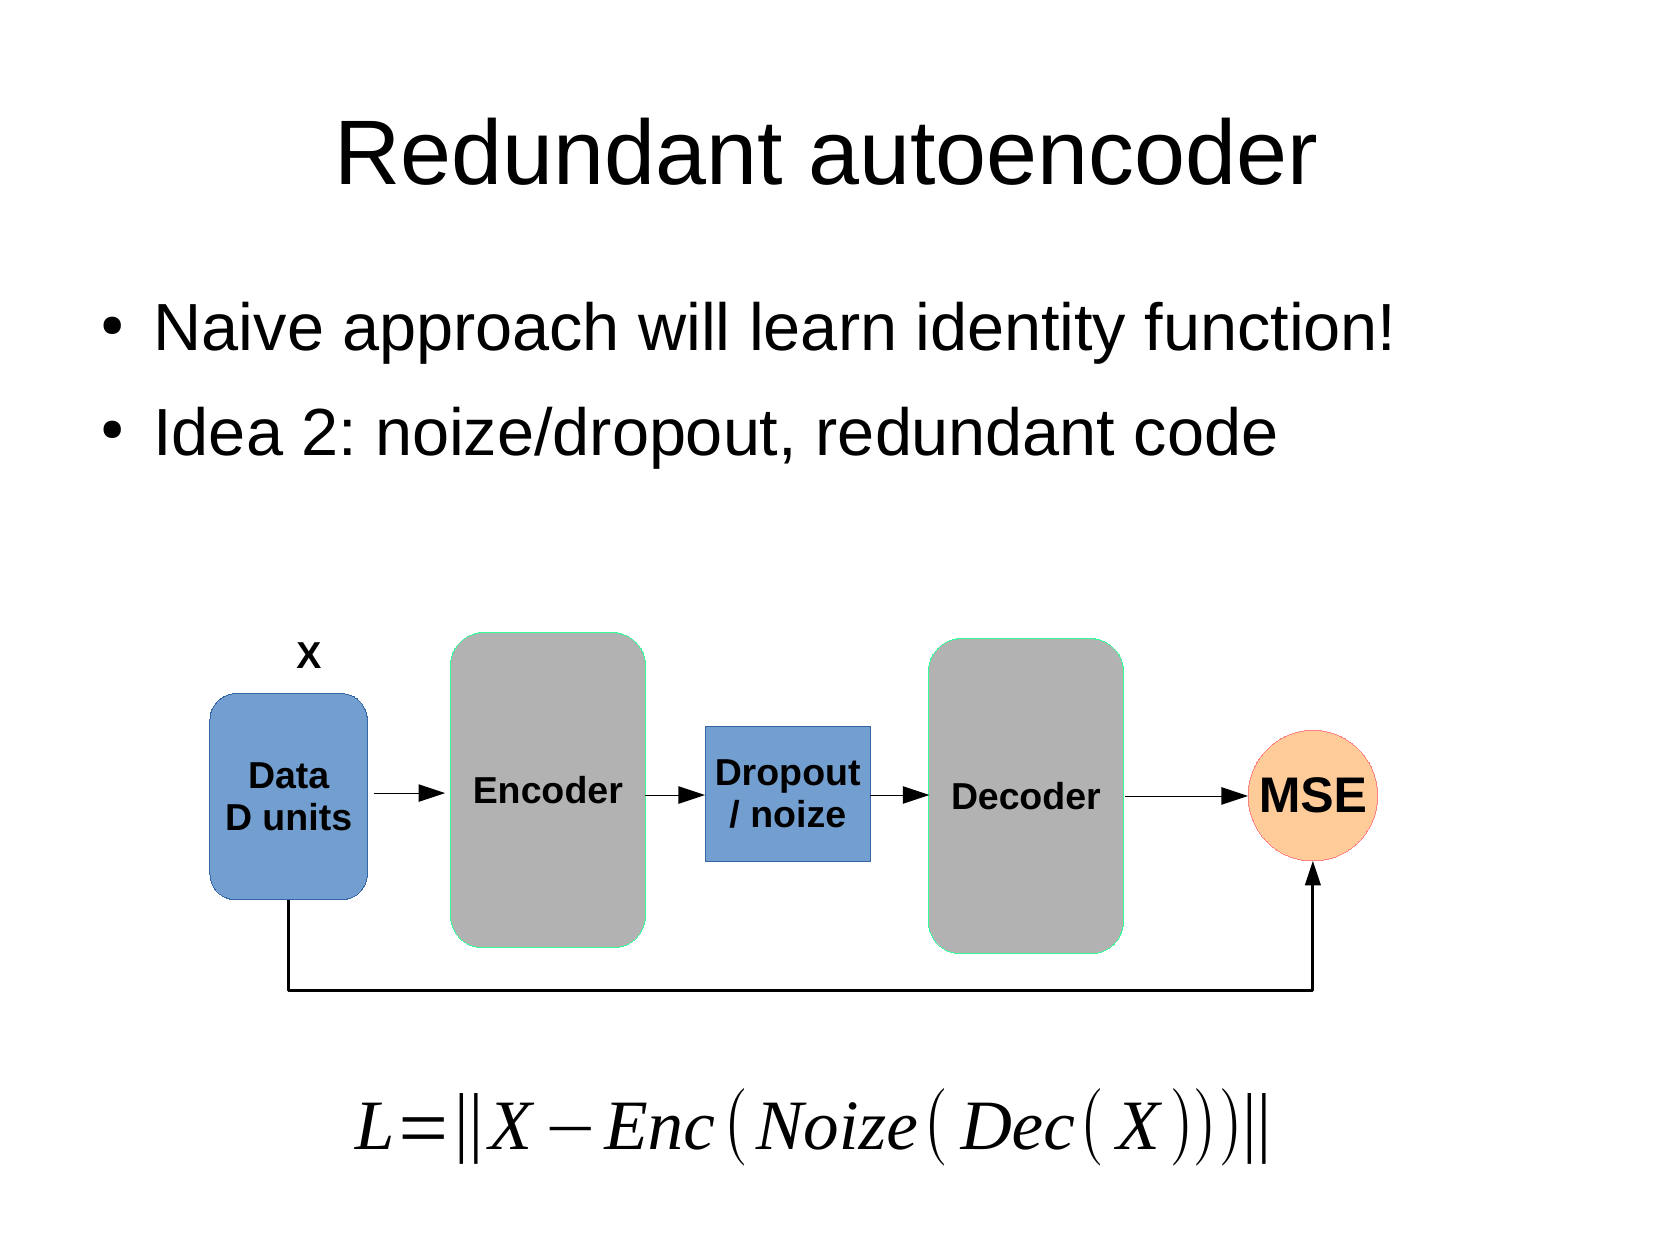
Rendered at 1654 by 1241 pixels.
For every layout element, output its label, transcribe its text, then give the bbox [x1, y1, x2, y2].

chart [332, 1083, 1294, 1169]
text_box X [281, 627, 337, 684]
text_box Encoder [450, 632, 646, 948]
title Redundant autoencoder [82, 49, 1571, 257]
text_box Decoder [928, 638, 1124, 954]
list Naive approach will learn identity function! Idea 2: noize/dropout, redundant code [82, 290, 1571, 1010]
text_box Dropout / noize [705, 726, 871, 862]
text_box MSE [1248, 730, 1378, 861]
text_box Data D units [209, 693, 368, 900]
